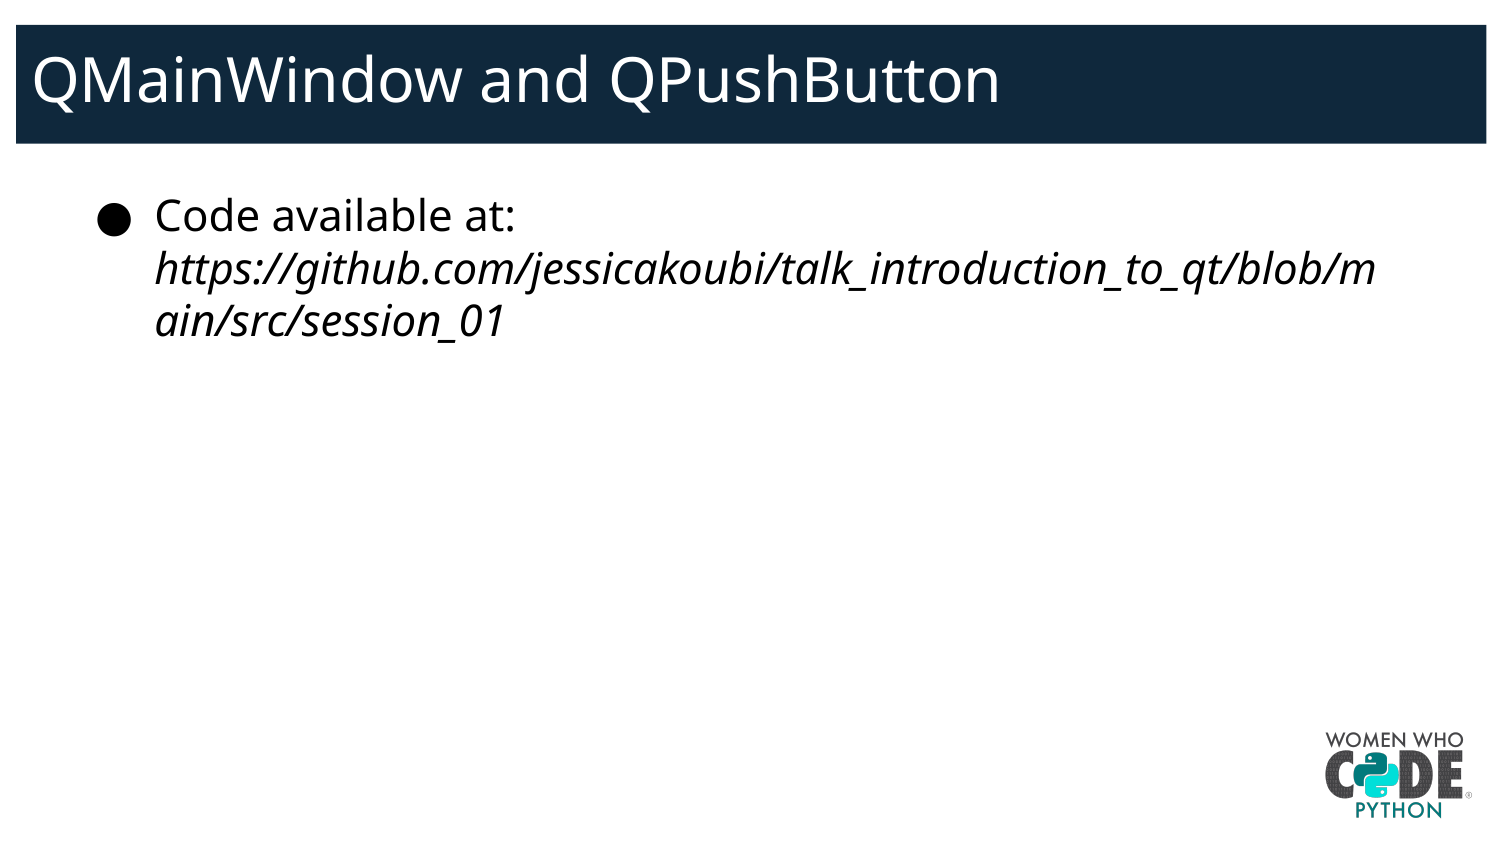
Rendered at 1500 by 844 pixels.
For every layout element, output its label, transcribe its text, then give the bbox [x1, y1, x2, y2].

picture [1312, 719, 1480, 831]
title Code available at: https://github.com/jessicakoubi/talk_introduction_to_qt/blob/main/src/session_01 [64, 172, 1400, 775]
text_box QMainWindow and QPushButton [16, 24, 1487, 144]
